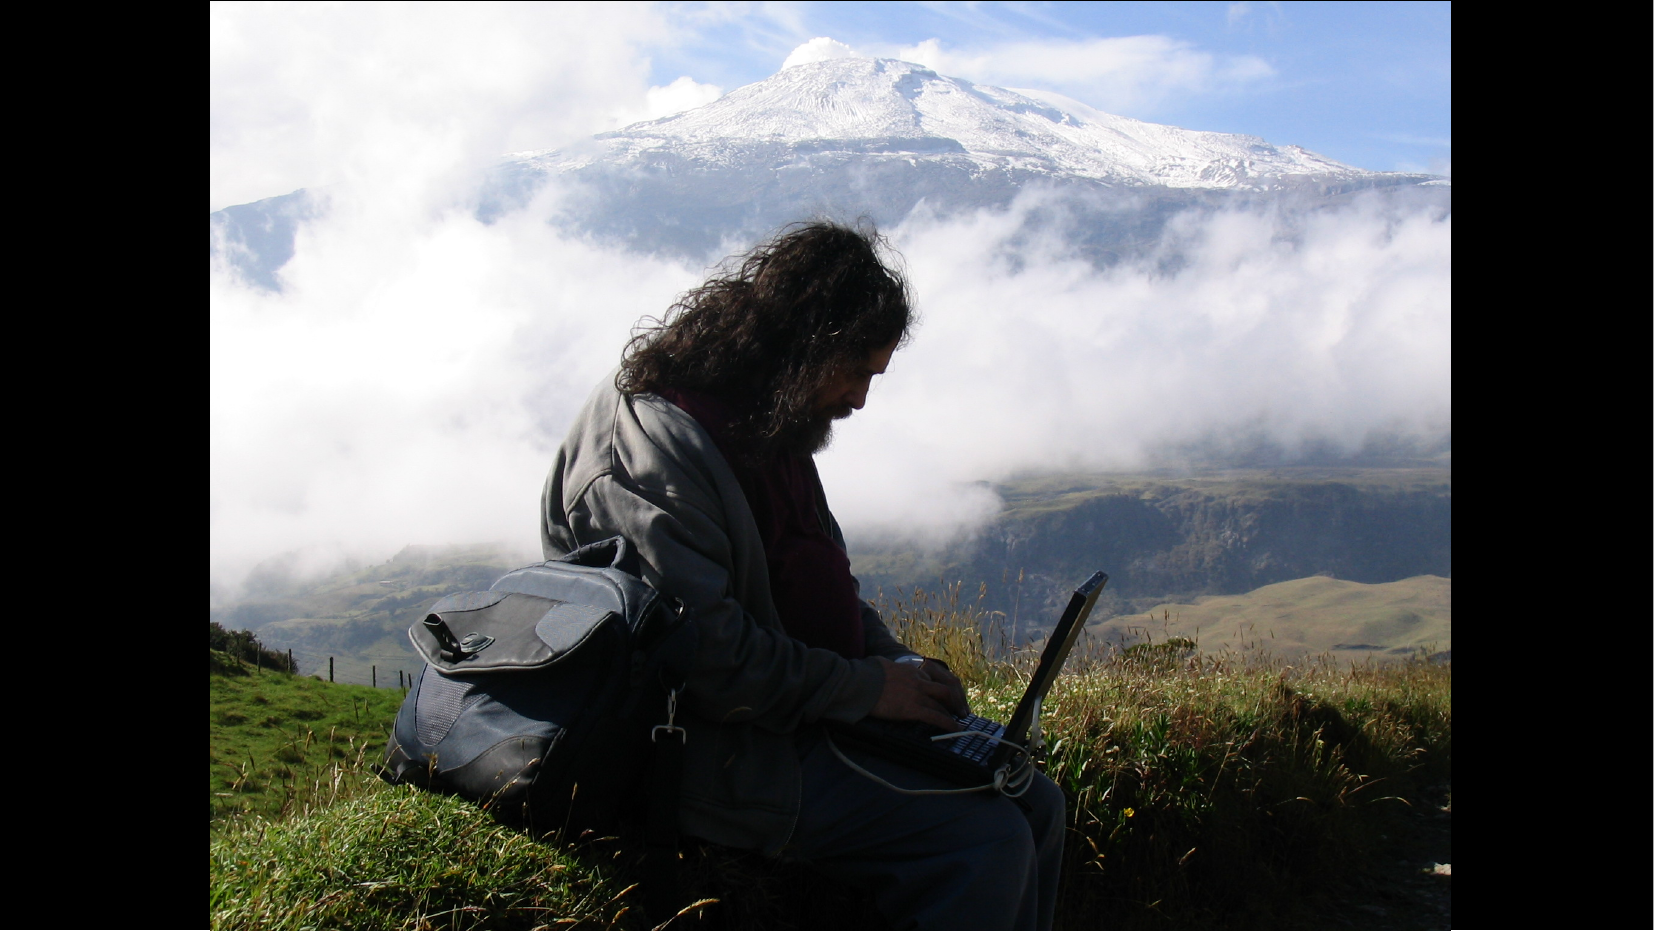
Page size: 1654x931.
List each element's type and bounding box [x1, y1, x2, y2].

picture [210, 1, 1451, 931]
